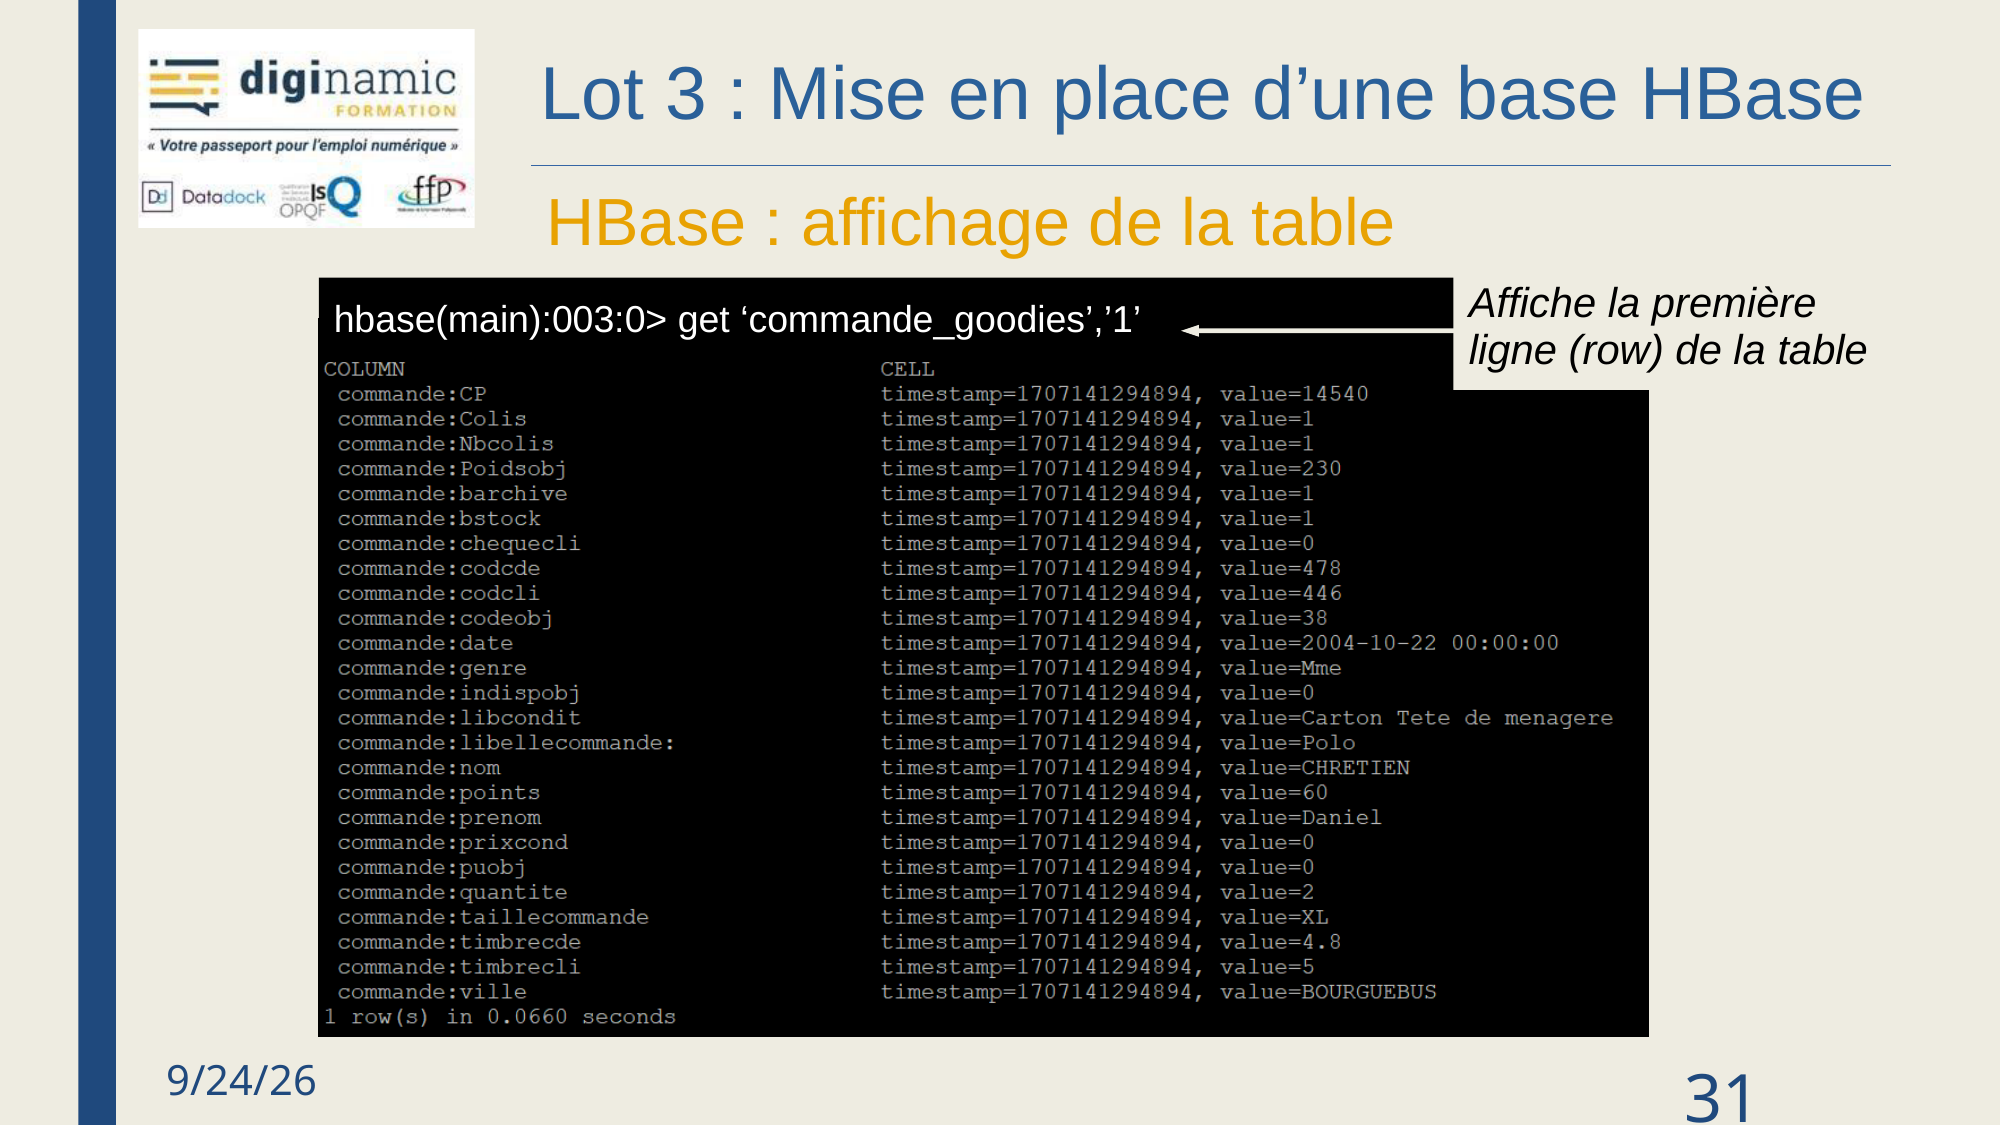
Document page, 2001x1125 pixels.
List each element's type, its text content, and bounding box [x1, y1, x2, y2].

picture [318, 362, 1649, 1037]
text_box Affiche la première ligne (row) de la table [1453, 271, 1926, 390]
text_box HBase : affichage de la table [531, 177, 1630, 277]
text_box hbase(main):003:0> get ‘commande_goodies’,’1’ [318, 277, 1453, 362]
title Lot 3 : Mise en place d’une base HBase [516, 52, 1891, 225]
text_box 2/7/2024 [151, 1043, 389, 1110]
text_box [1669, 1043, 1931, 1110]
